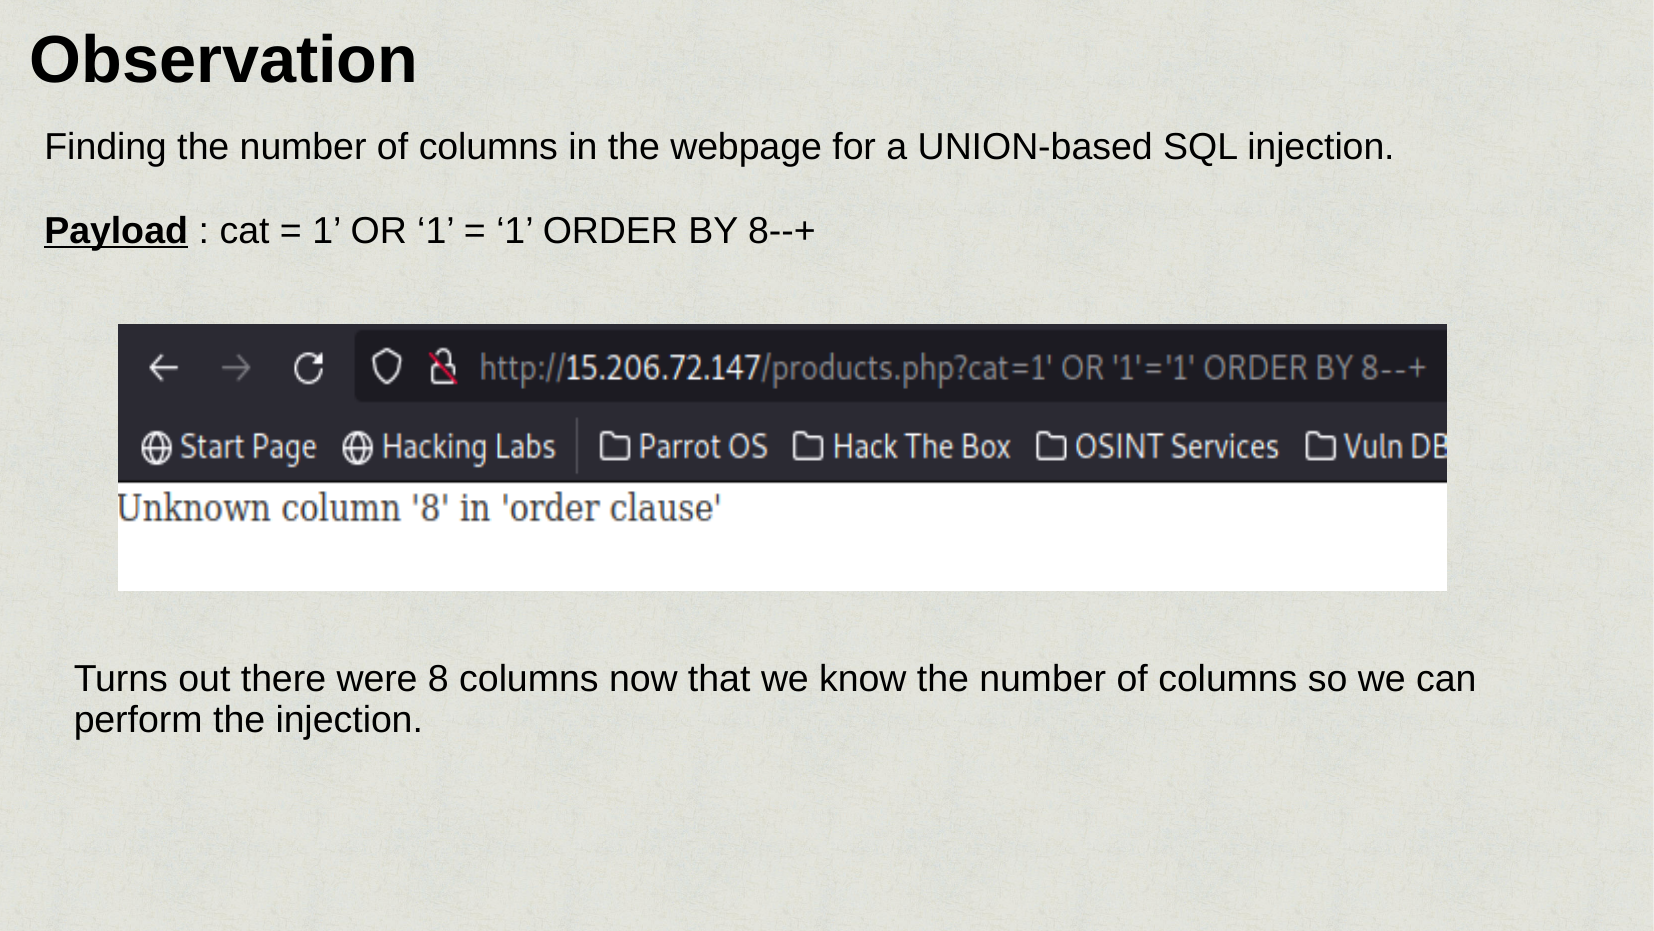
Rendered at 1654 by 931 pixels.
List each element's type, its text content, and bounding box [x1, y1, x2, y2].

picture [0, 0, 1654, 931]
text_box Finding the number of columns in the webpage for a UNION-based SQL injection. Payload : cat = 1’ OR ‘1’ = ‘1’ ORDER BY 8--+ [29, 118, 1506, 301]
title Observation [29, 0, 1518, 119]
text_box Turns out there were 8 columns now that we know the number of columns so we can perform the injection. [59, 649, 1536, 749]
